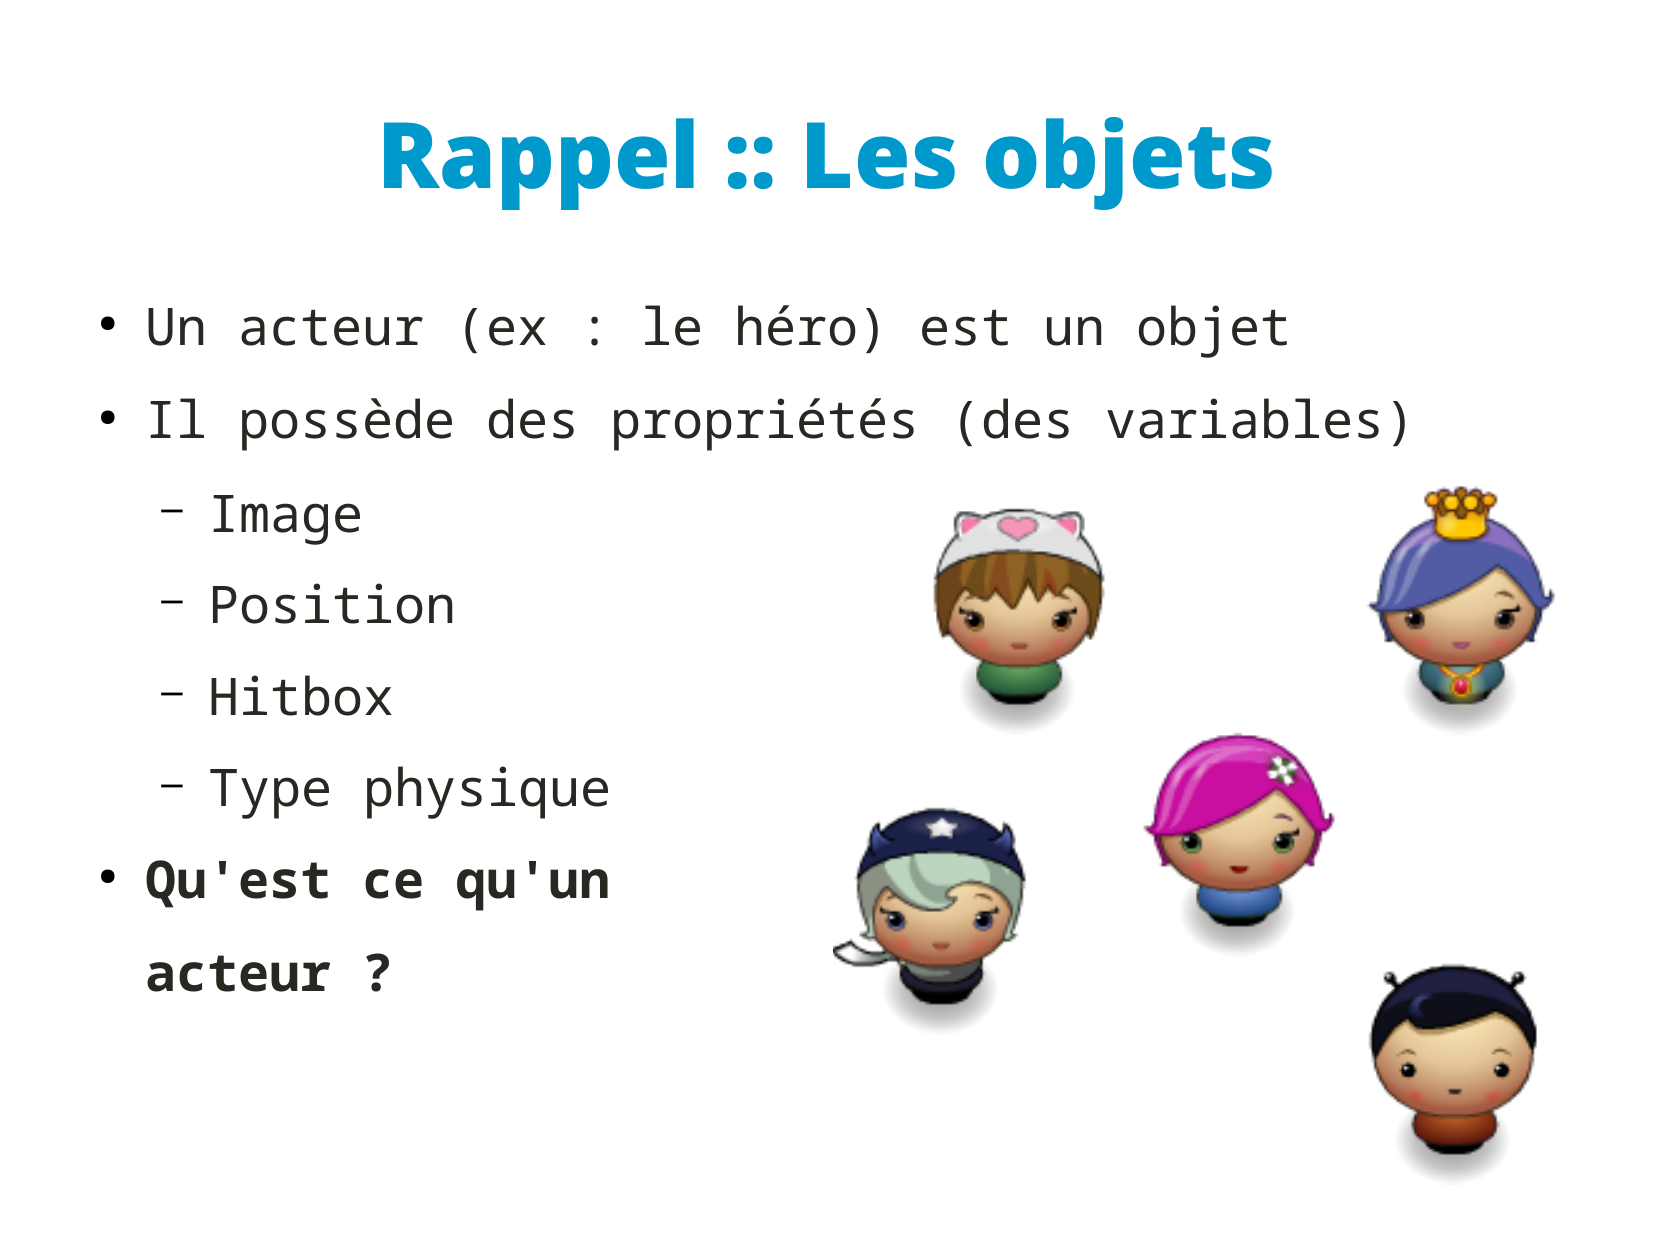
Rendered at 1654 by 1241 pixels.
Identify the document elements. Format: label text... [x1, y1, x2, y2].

picture [1363, 455, 1561, 736]
title Rappel :: Les objets [82, 49, 1571, 257]
list Un acteur (ex : le héro) est un objet Il possède des propriétés (des variables) Image Position Hitbox Type physique Qu'est ce qu'un acteur ? [82, 290, 1571, 1010]
picture [1140, 704, 1340, 957]
picture [930, 480, 1110, 736]
picture [833, 779, 1051, 1035]
picture [1365, 935, 1542, 1186]
